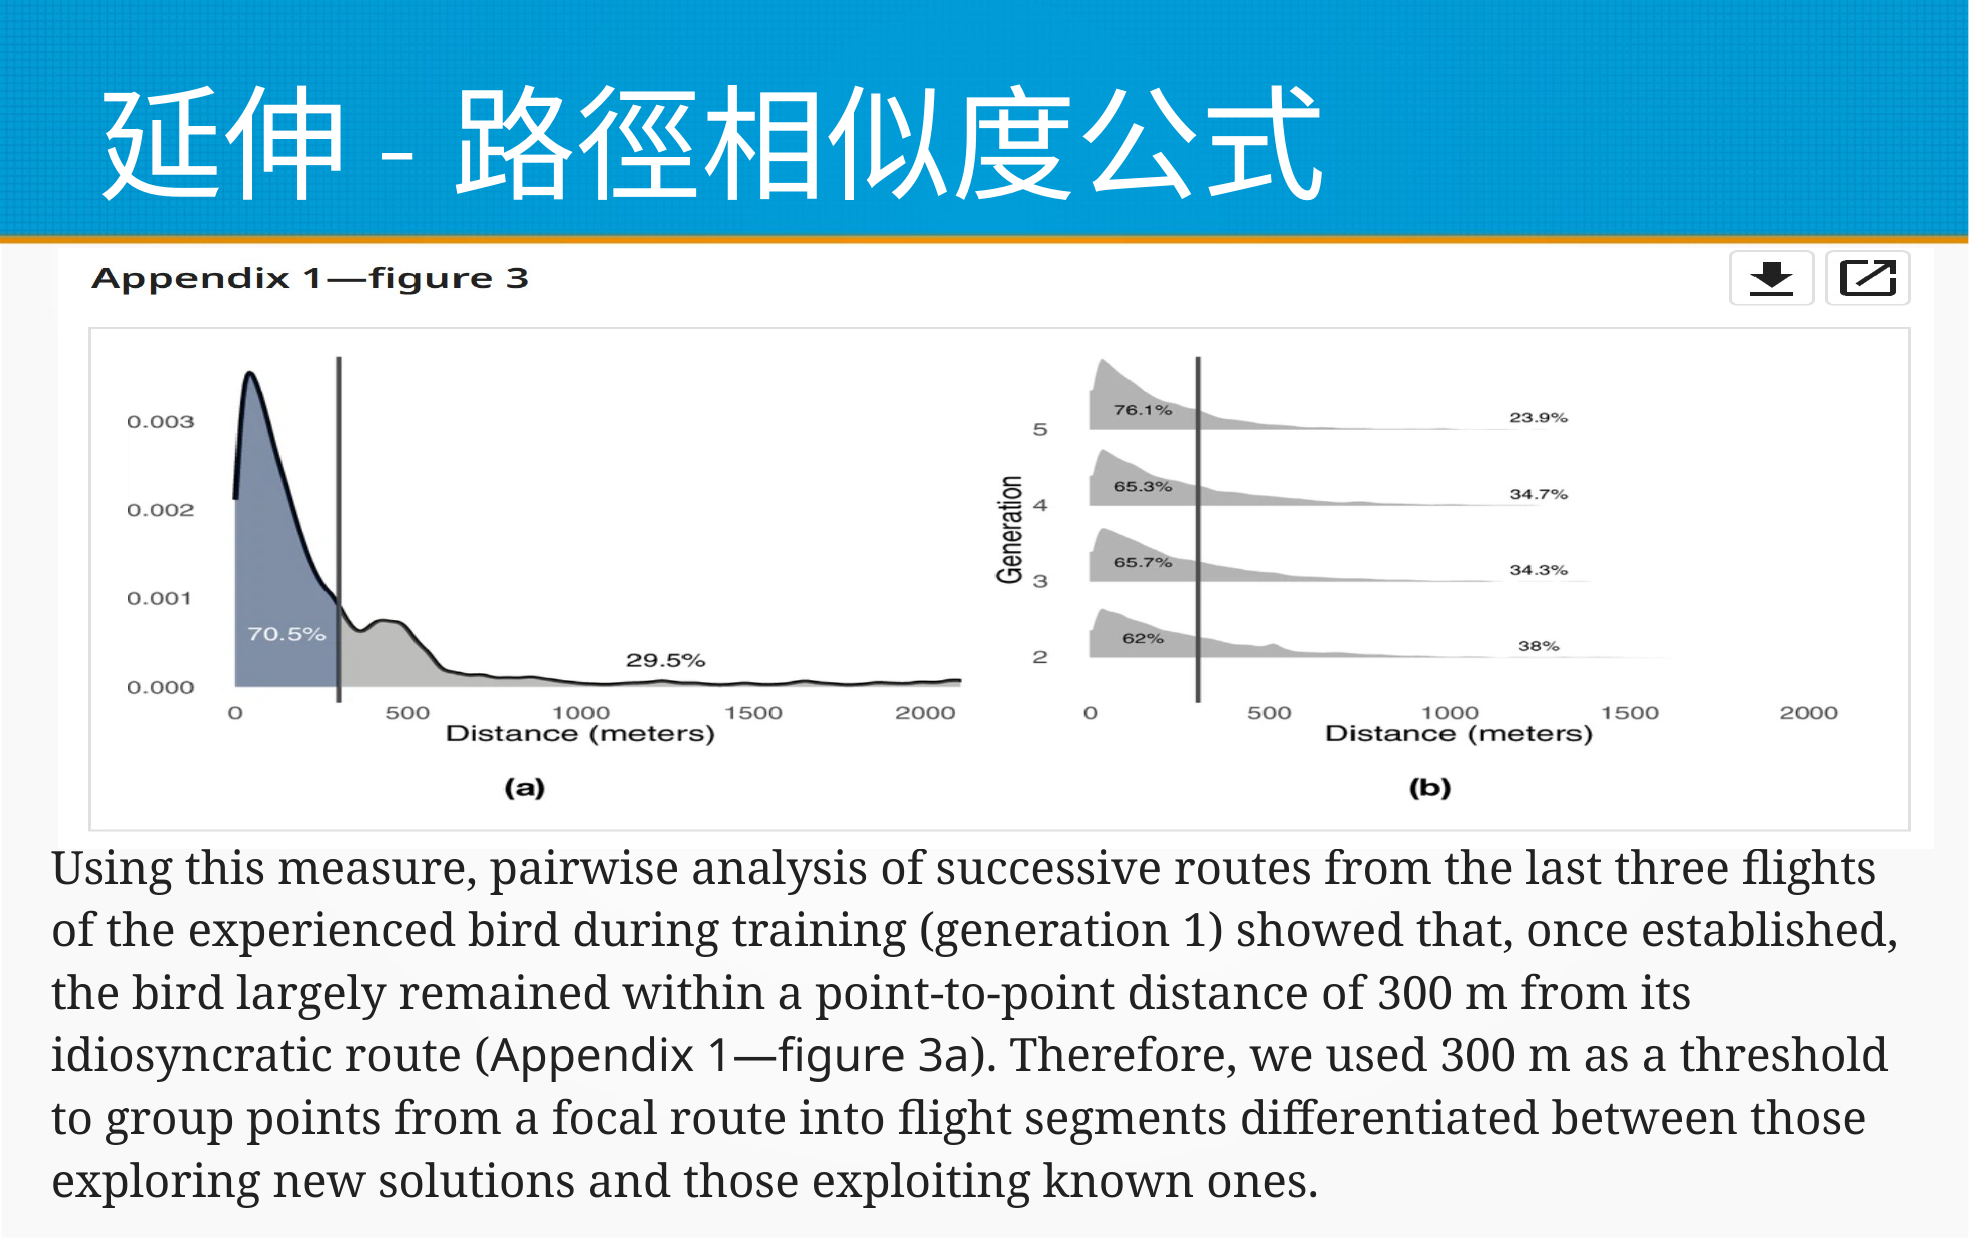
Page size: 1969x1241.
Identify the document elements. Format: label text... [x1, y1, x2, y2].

text_box Using this measure, pairwise analysis of successive routes from the last three flights of the experienced bird during training (generation 1) showed that, once established, the bird largely remained within a point-to-point distance of 300 m from its idiosyncratic route (Appendix 1—figure 3a). Therefore, we used 300 m as a threshold to group points from a focal route into flight segments differentiated between those exploring new solutions and those exploiting known ones. [45, 861, 1936, 1241]
picture [1751, 851, 1762, 861]
title 延伸-路徑相似度公式 [98, 19, 1870, 227]
picture [0, 233, 1969, 1241]
